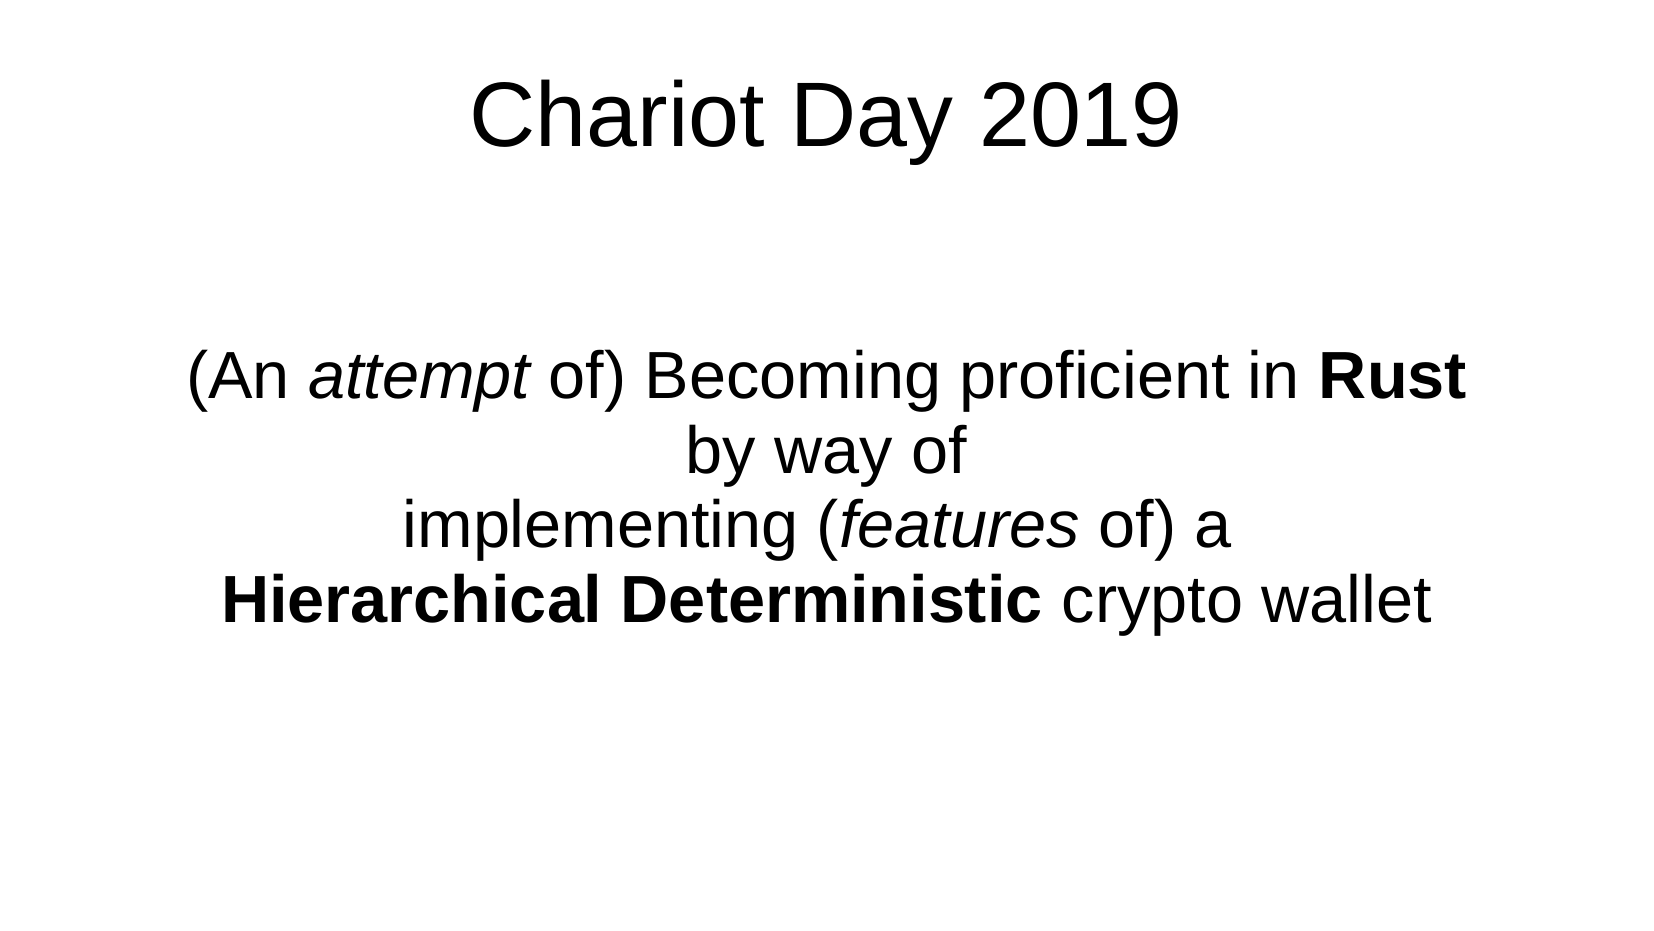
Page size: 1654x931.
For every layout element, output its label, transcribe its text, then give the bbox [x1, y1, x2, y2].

title Chariot Day 2019 [82, 37, 1571, 193]
subtitle (An attempt of) Becoming proficient in Rust by way of implementing (features of) a Hierarchical Deterministic crypto wallet [82, 217, 1571, 758]
